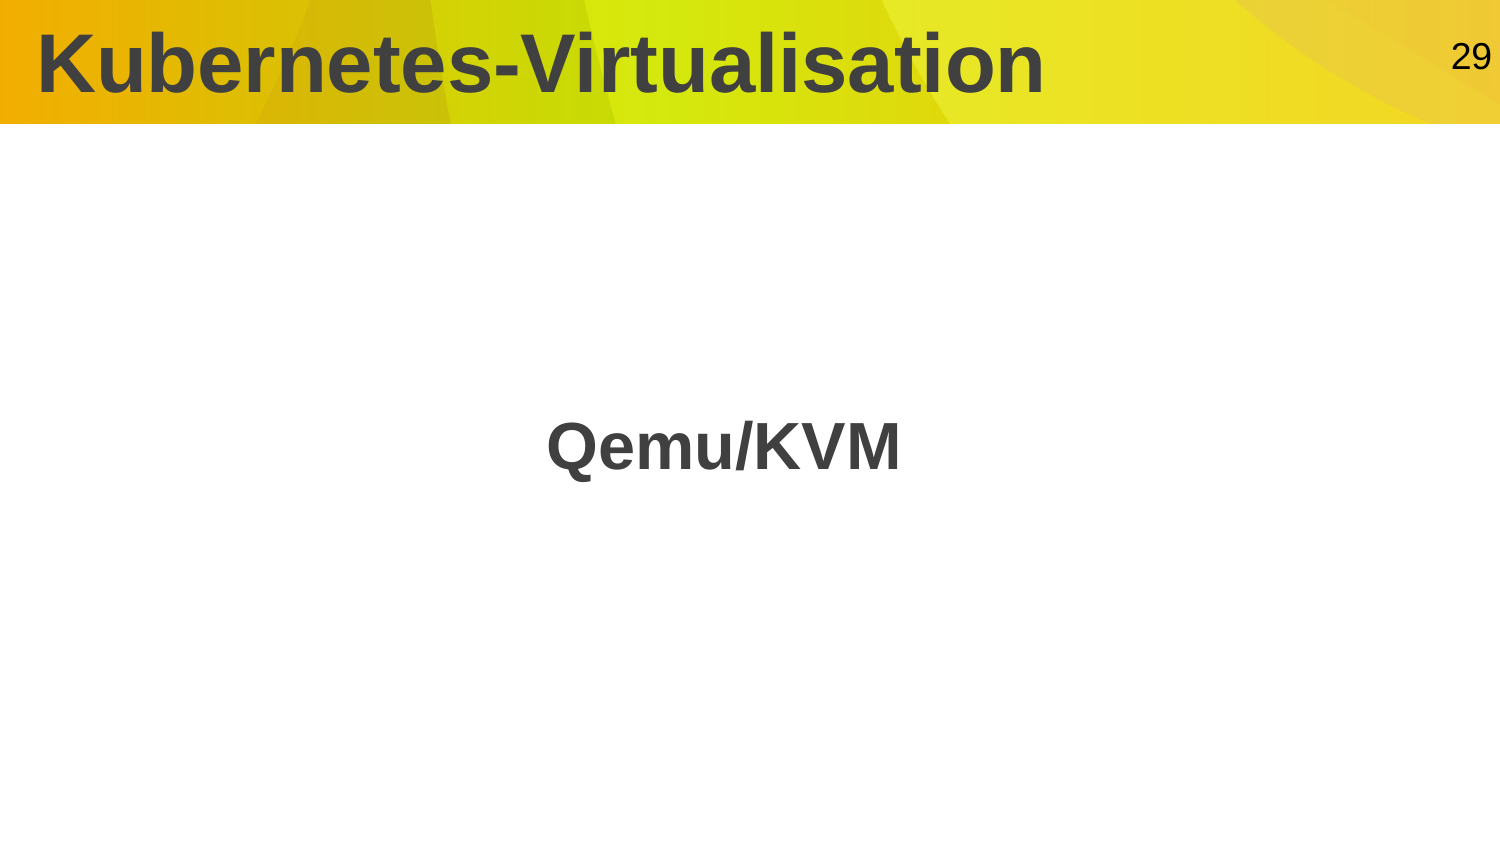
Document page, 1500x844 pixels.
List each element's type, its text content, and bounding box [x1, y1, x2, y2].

text_box Qemu/KVM [531, 354, 975, 532]
text_box <numéro> [1321, 35, 1493, 106]
picture [0, 0, 1500, 844]
text_box Kubernetes-Virtualisation [0, 0, 1498, 130]
